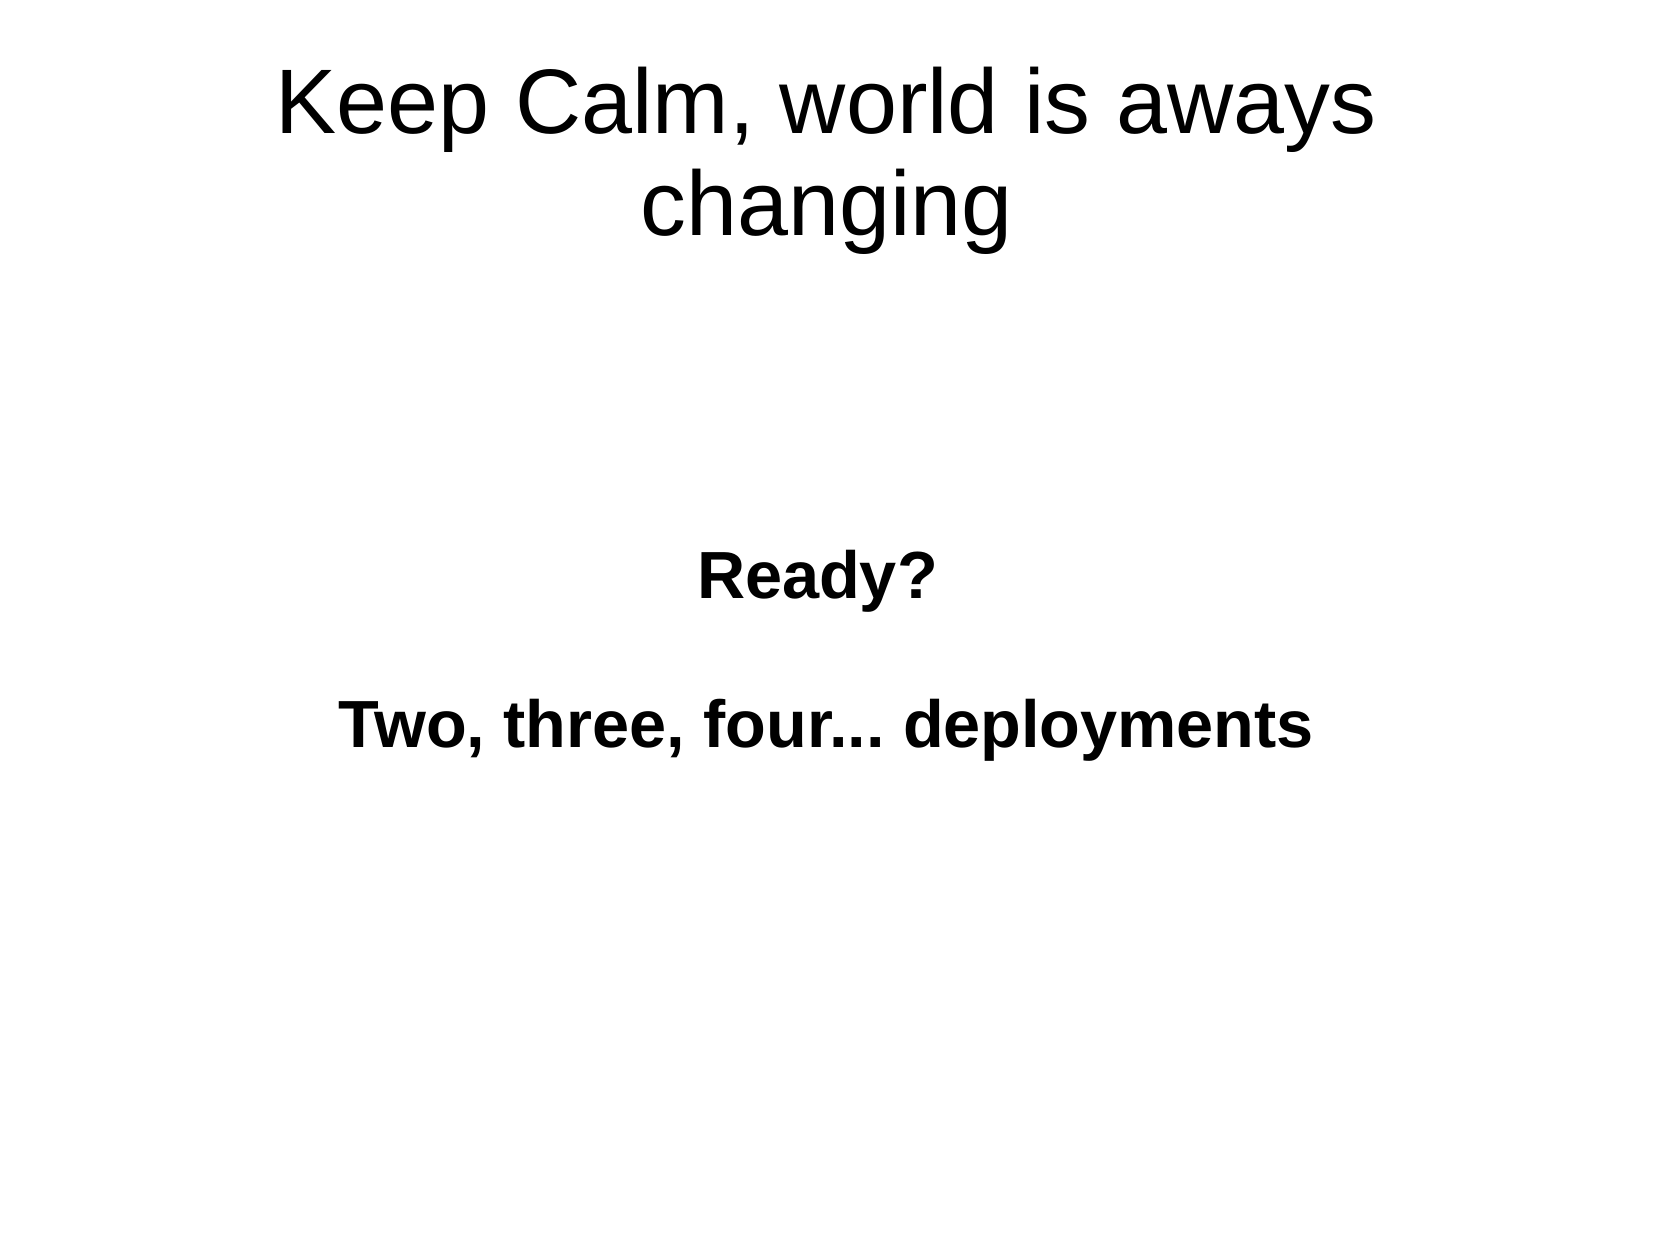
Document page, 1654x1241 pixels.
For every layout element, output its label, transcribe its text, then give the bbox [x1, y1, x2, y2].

subtitle Ready? Two, three, four... deployments [82, 290, 1571, 1010]
title Keep Calm, world is aways changing [82, 49, 1571, 257]
